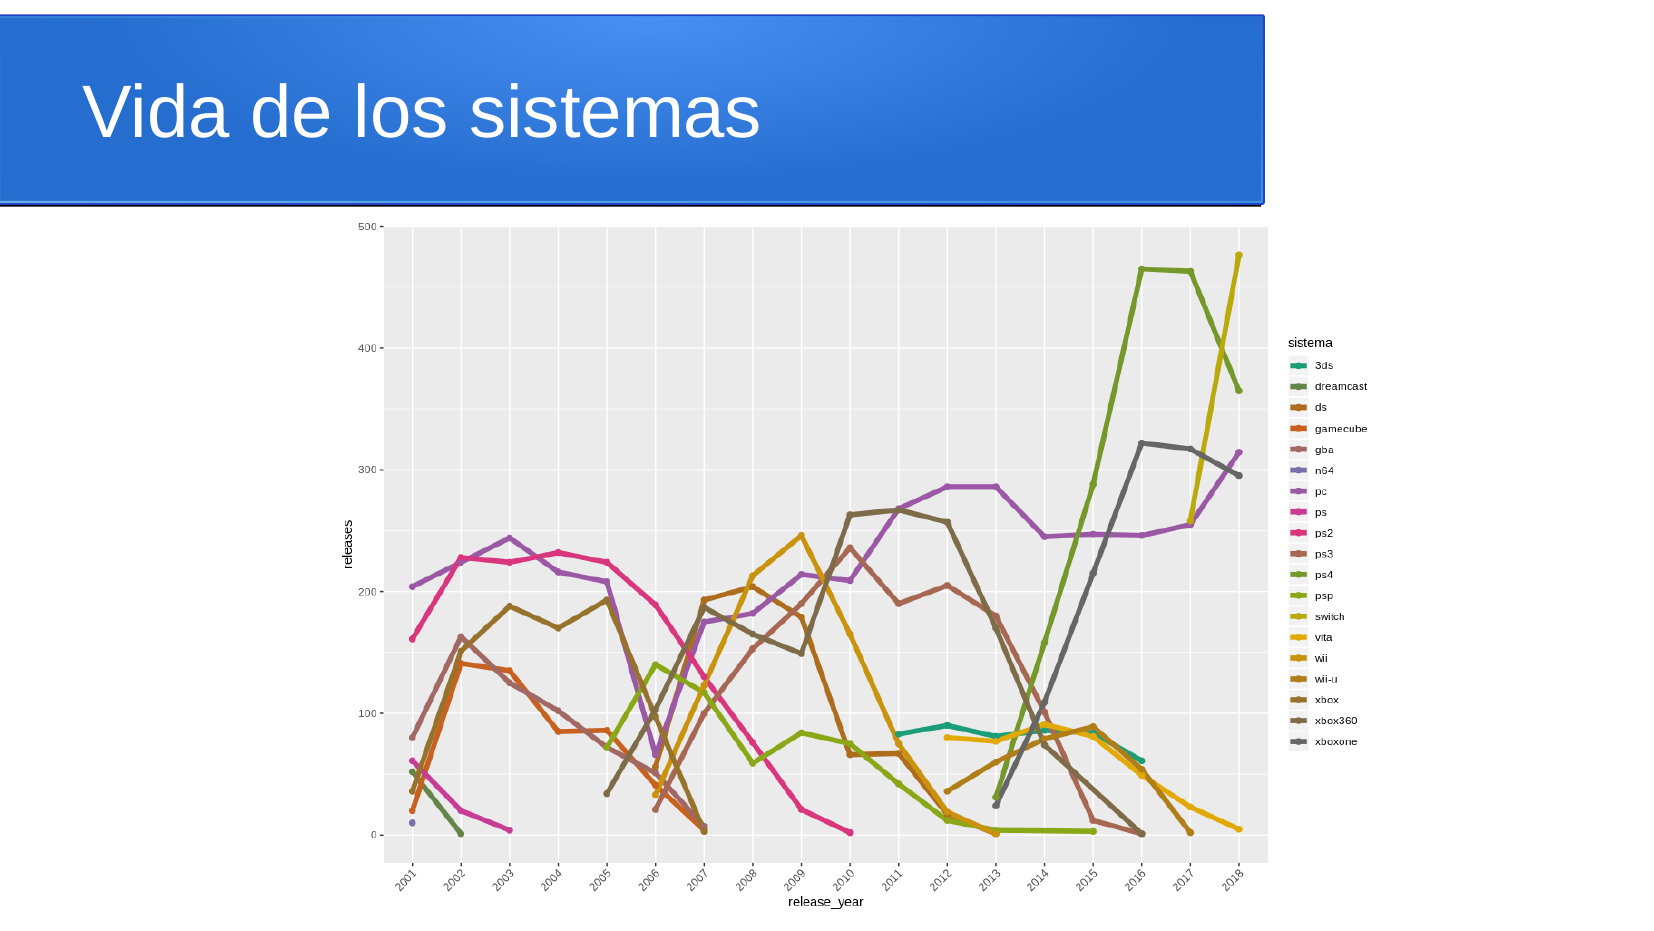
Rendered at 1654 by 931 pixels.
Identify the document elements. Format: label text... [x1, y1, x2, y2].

picture [336, 219, 1381, 916]
title Vida de los sistemas [82, 35, 1235, 189]
